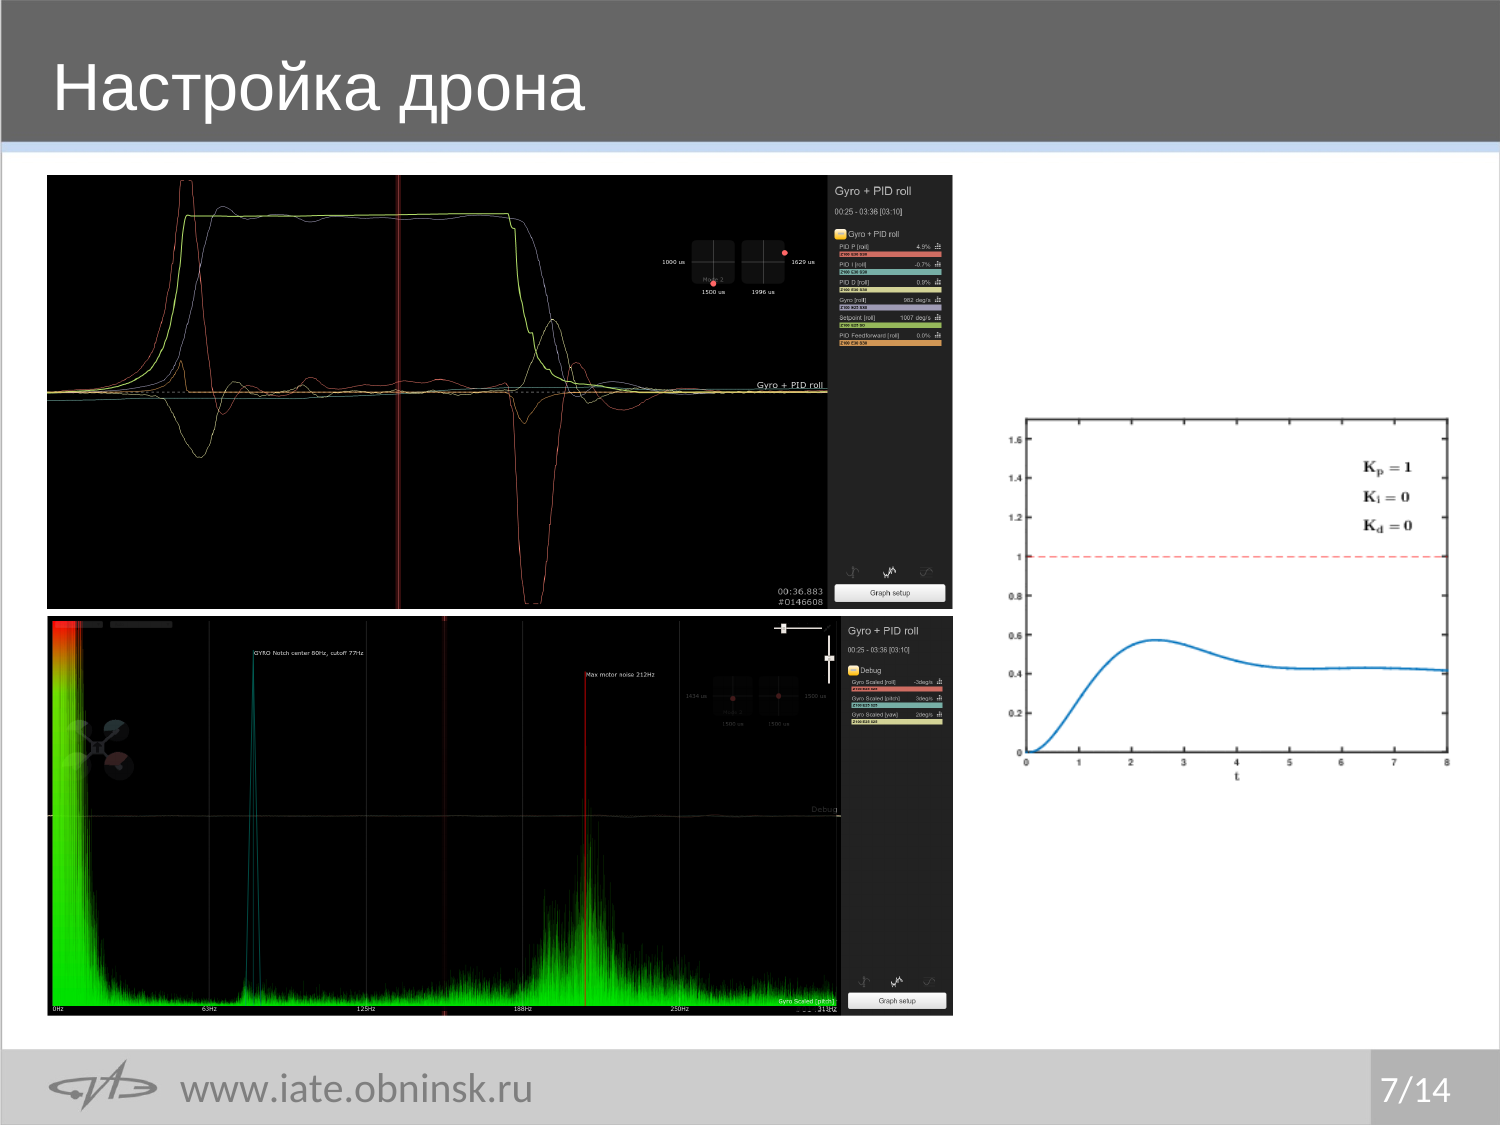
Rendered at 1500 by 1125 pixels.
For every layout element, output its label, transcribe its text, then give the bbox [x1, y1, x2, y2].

text_box 7/14 [1116, 1057, 1467, 1118]
picture [0, 0, 1500, 1125]
list [41, 243, 1454, 998]
title Настройка дрона [37, 7, 1459, 161]
